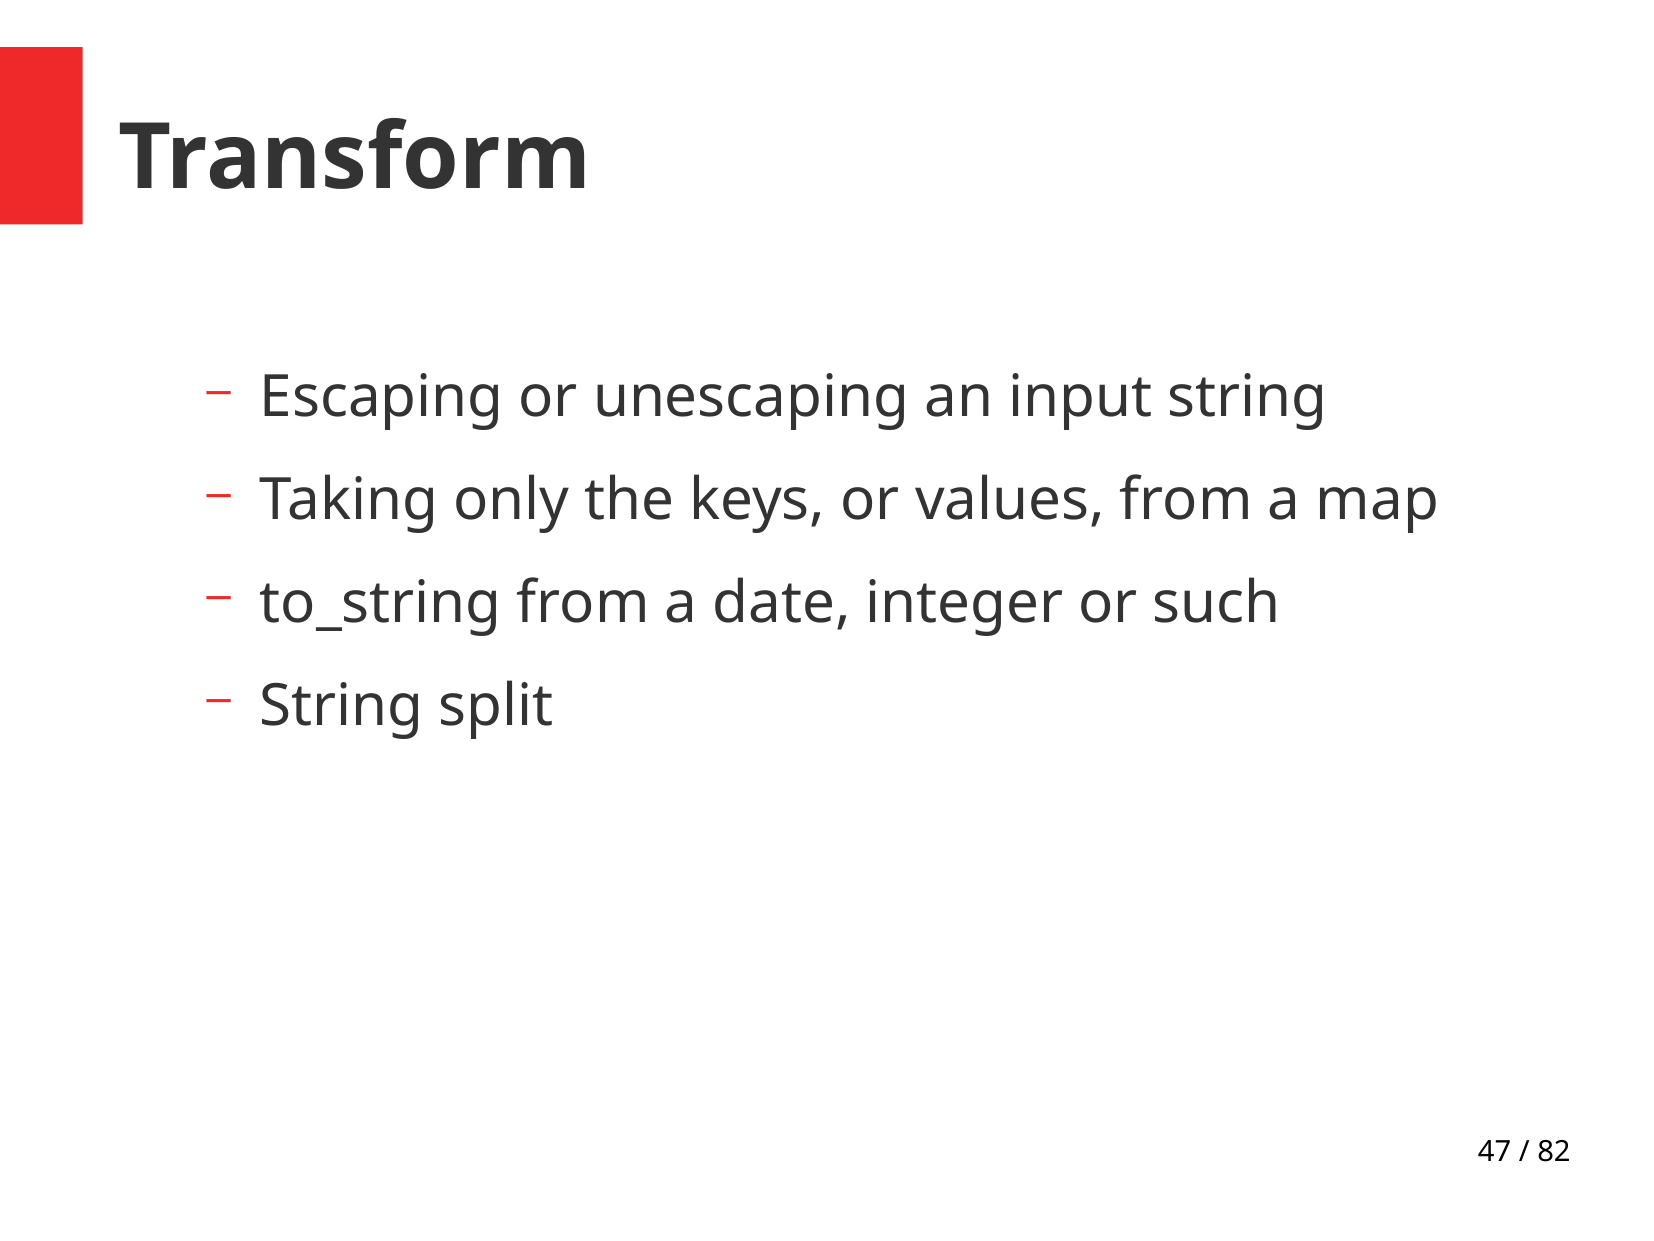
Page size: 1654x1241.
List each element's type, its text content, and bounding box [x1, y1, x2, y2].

title Transform [118, 49, 1571, 257]
list Escaping or unescaping an input string Taking only the keys, or values, from a map to_string from a date, integer or such String split [118, 354, 1536, 1074]
